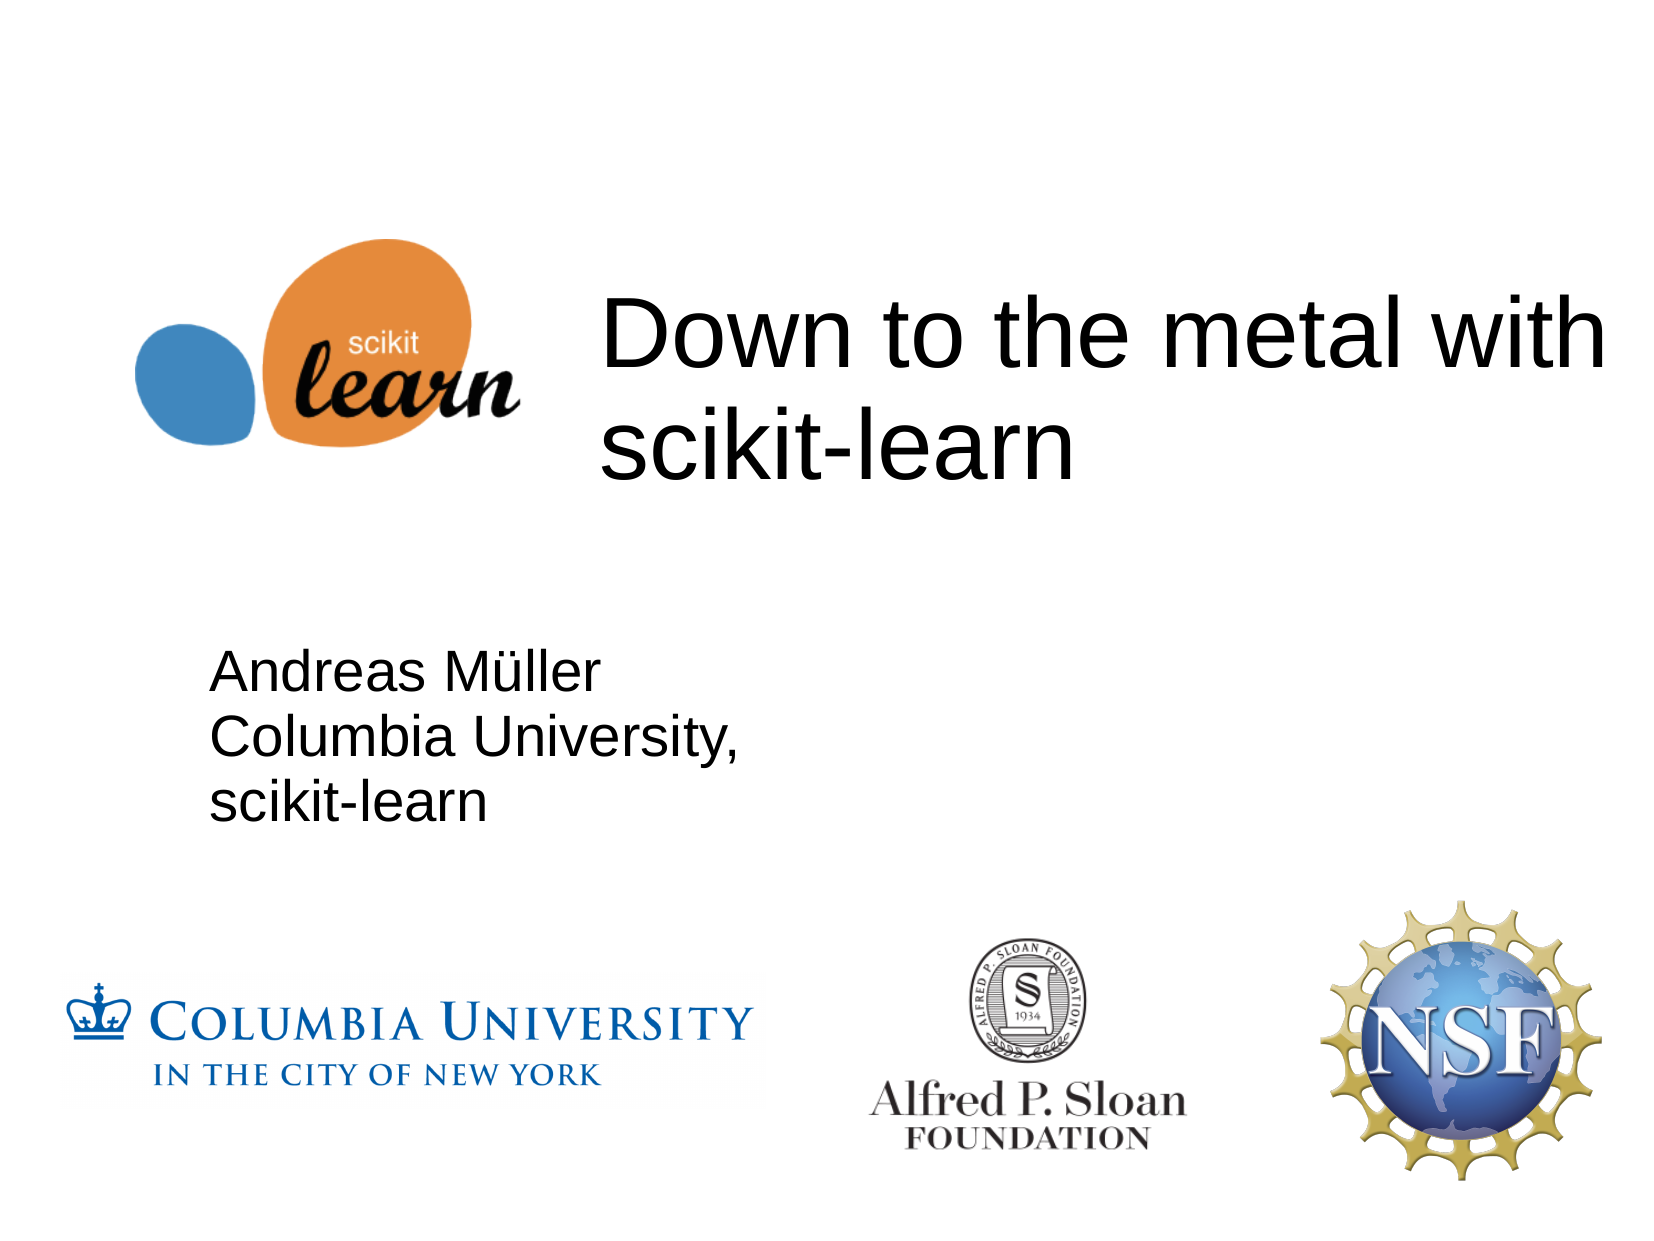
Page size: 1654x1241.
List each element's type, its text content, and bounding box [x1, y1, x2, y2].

picture [1316, 895, 1606, 1186]
text_box Down to the metal with scikit-learn [585, 270, 1654, 621]
picture [840, 933, 1217, 1156]
text_box Andreas Müller Columbia University, scikit-learn [195, 630, 901, 811]
picture [135, 239, 541, 491]
picture [60, 972, 766, 1109]
